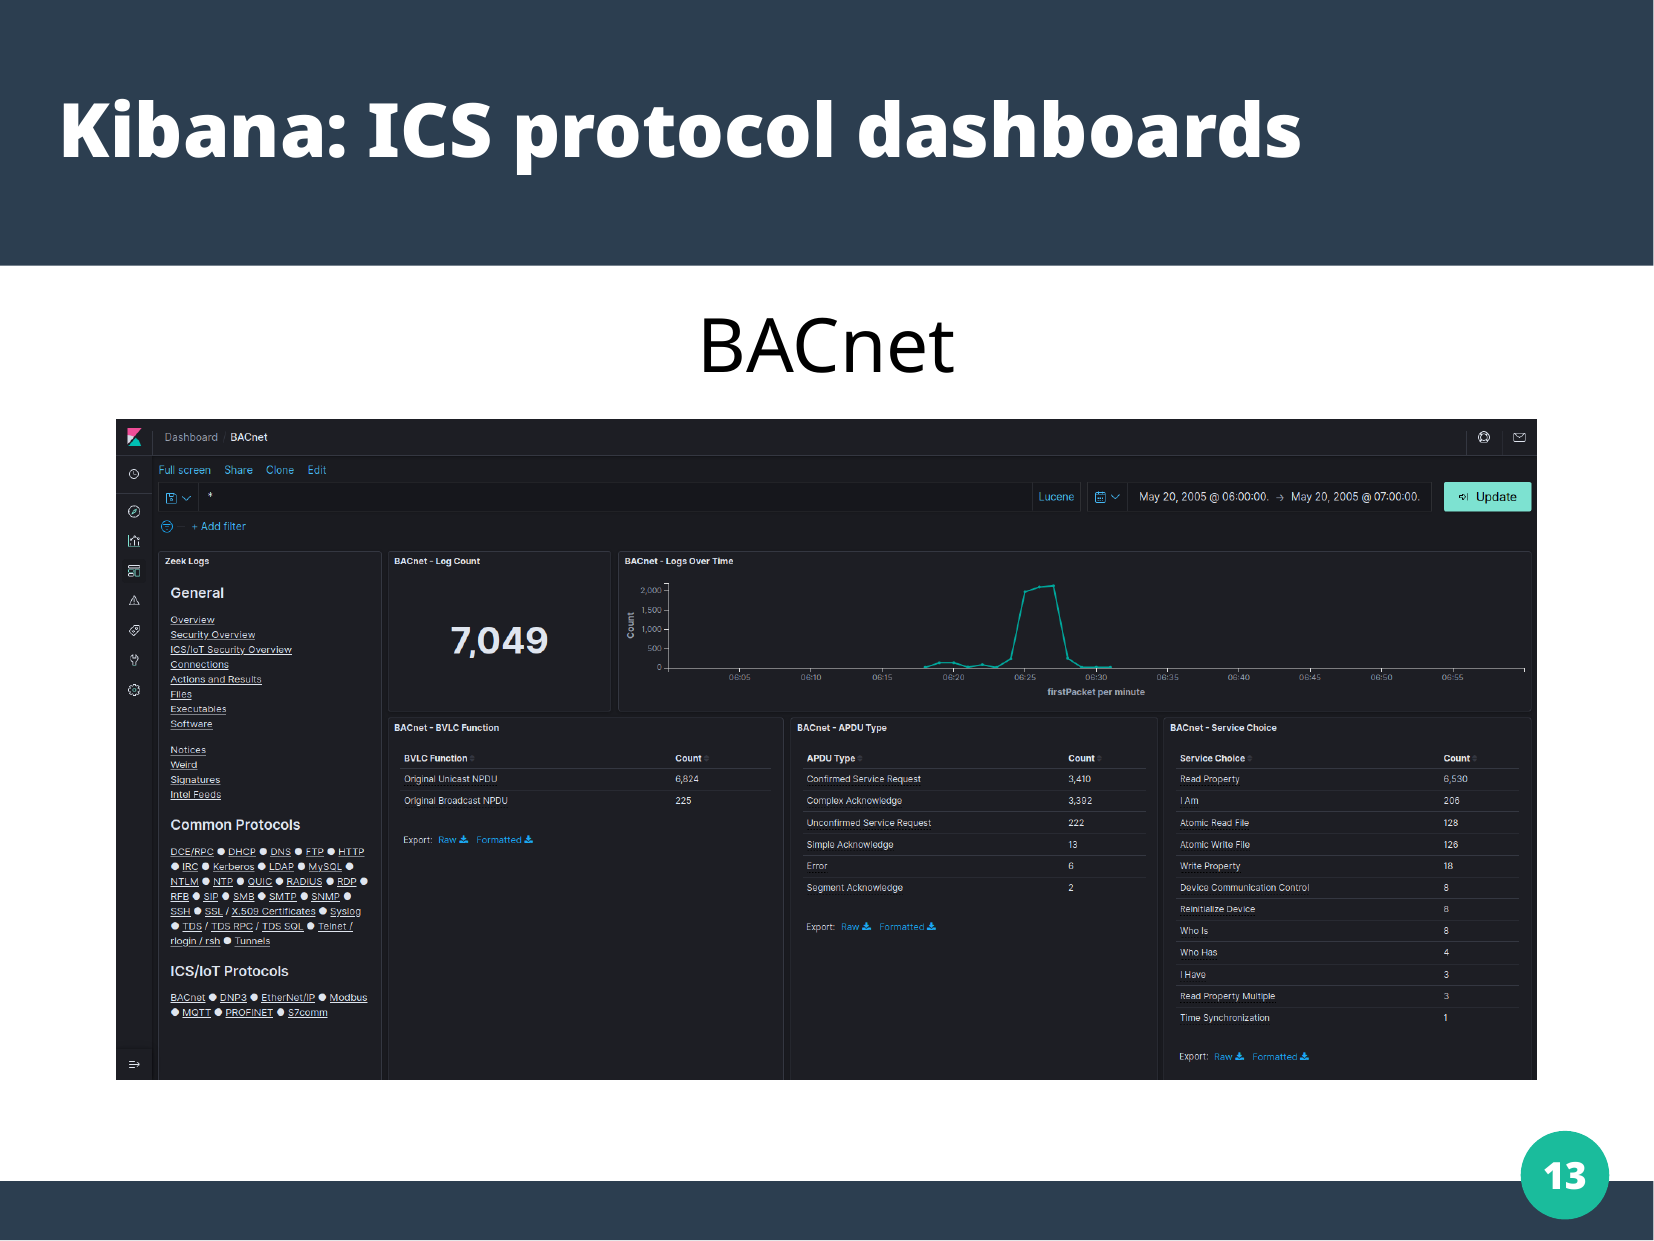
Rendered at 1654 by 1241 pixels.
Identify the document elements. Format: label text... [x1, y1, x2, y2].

text_box BACnet [560, 284, 1093, 431]
picture [116, 419, 1537, 1081]
title Kibana: ICS protocol dashboards [59, 49, 1595, 207]
